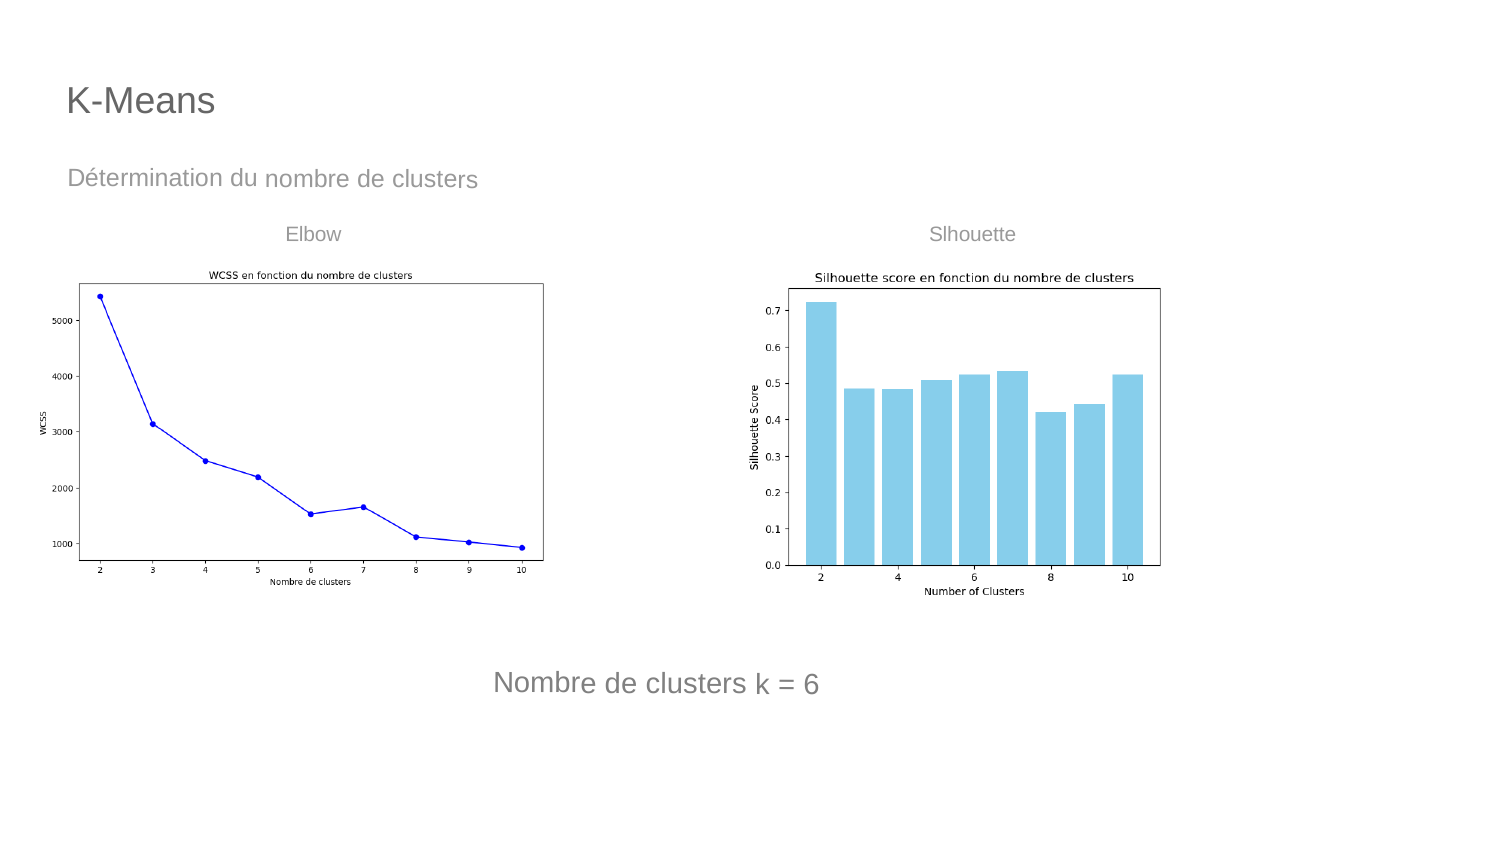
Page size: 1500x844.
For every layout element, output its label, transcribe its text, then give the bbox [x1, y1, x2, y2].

list Elbow [270, 212, 373, 250]
picture [744, 267, 1166, 603]
list Slhouette [914, 212, 1040, 250]
picture [35, 266, 546, 591]
list Nombre de clusters k = 6 [478, 656, 845, 715]
list Détermination du nombre de clusters [52, 153, 515, 213]
title K-Means [51, 61, 308, 142]
